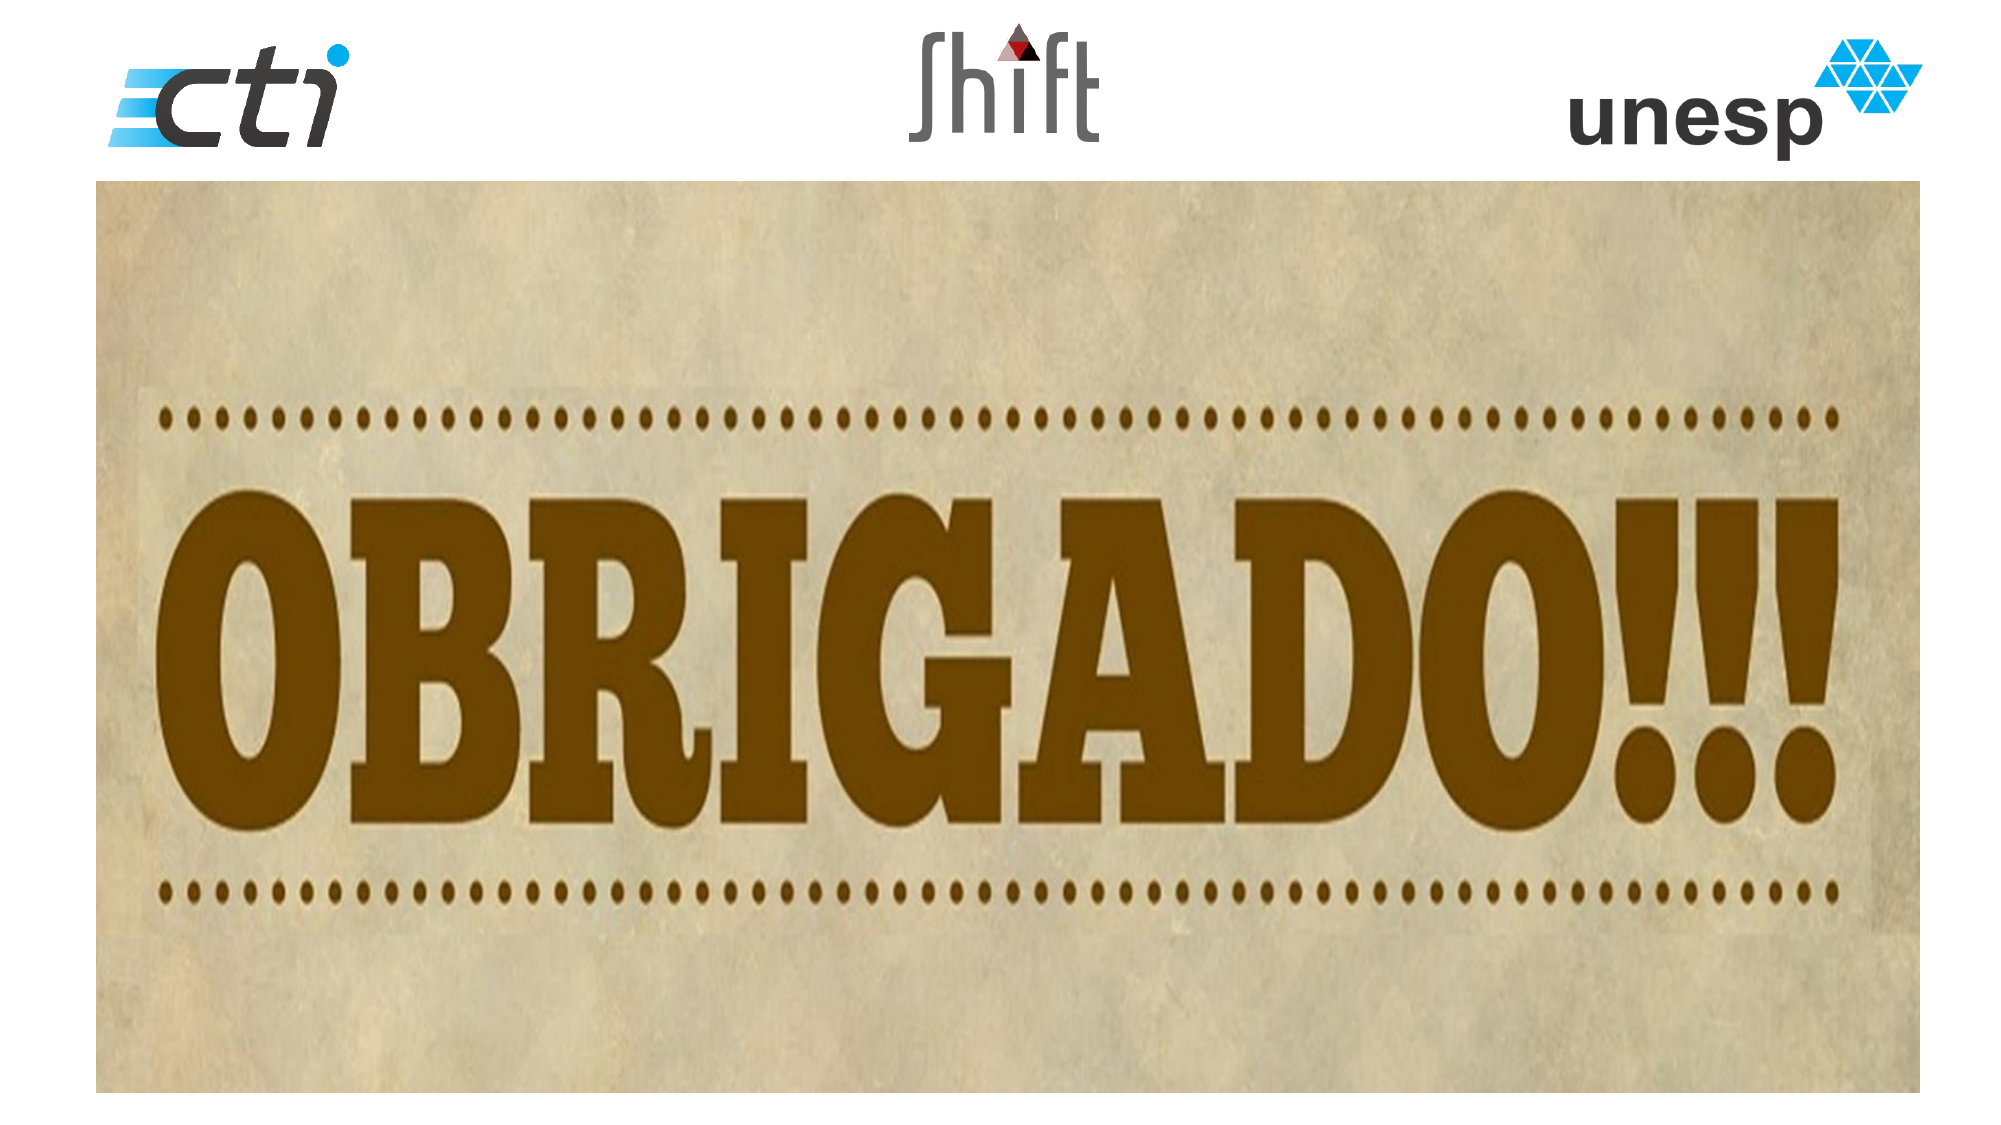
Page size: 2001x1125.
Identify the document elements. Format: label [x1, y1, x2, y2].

picture [96, 181, 1920, 1093]
picture [108, 44, 349, 148]
picture [1570, 39, 1923, 161]
picture [909, 20, 1099, 142]
